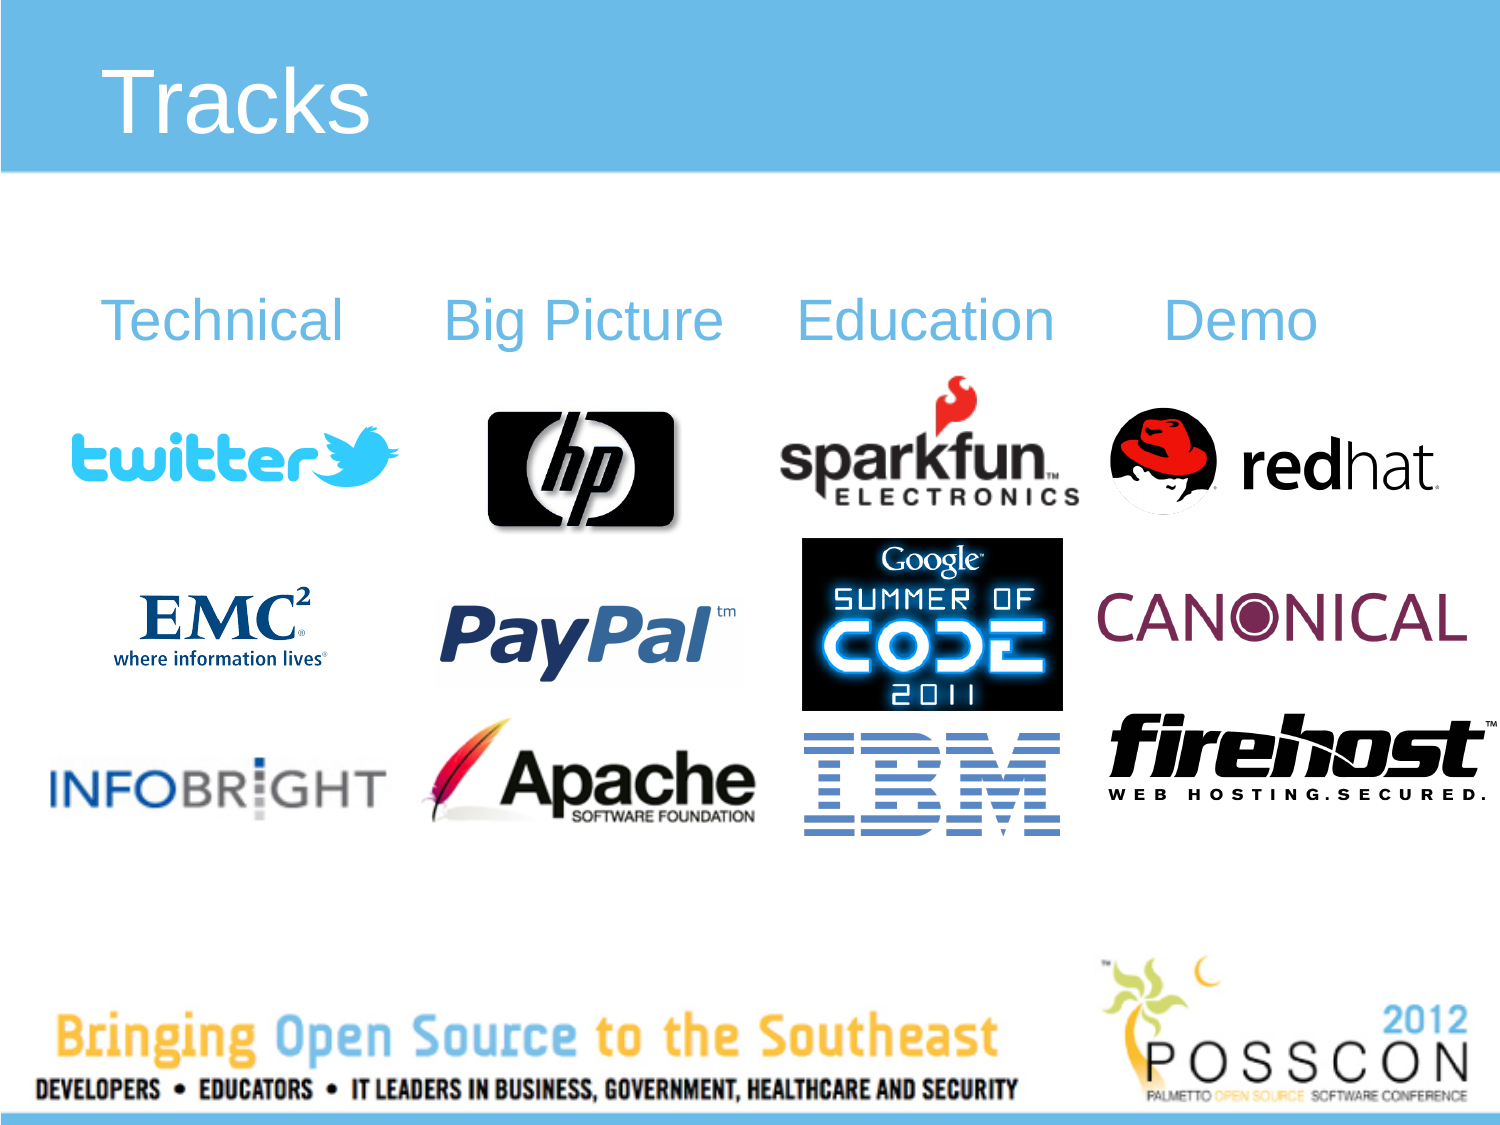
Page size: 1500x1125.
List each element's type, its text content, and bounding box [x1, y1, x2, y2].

picture [0, 0, 1500, 1125]
title Tracks [100, 42, 1376, 161]
title Demo [1163, 272, 1364, 369]
title Technical [100, 272, 376, 369]
title Big Picture [443, 272, 761, 369]
title Education [795, 272, 1083, 369]
